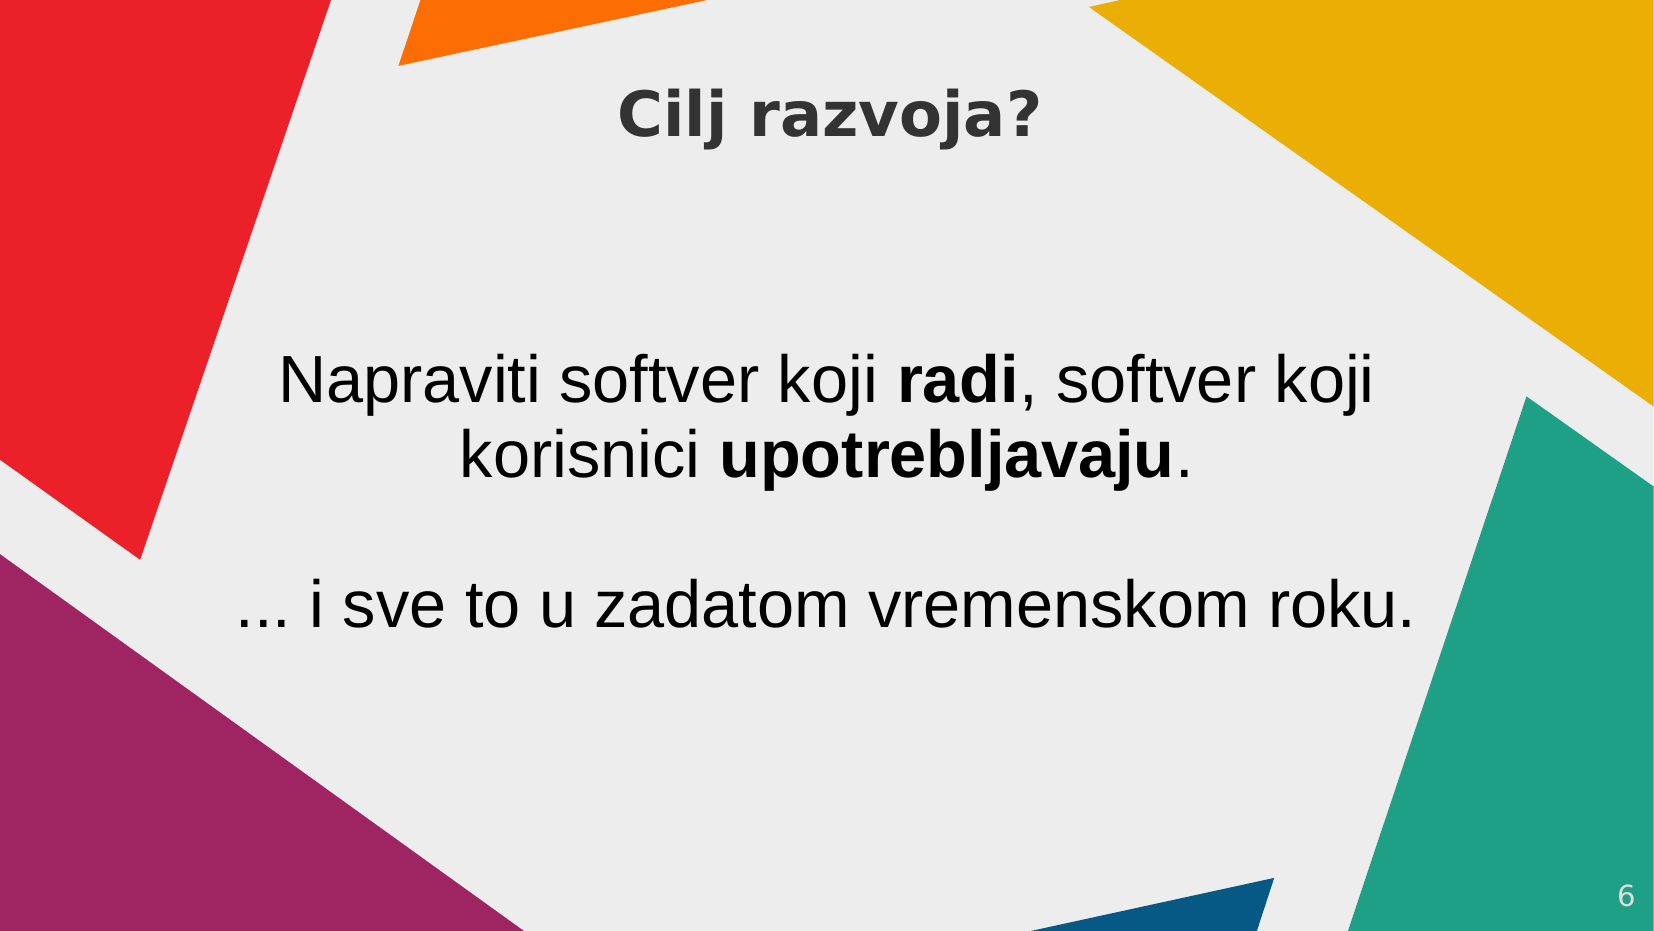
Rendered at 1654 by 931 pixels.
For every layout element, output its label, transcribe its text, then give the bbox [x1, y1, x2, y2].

subtitle Napraviti softver koji radi, softver koji korisnici upotrebljavaju. ... i sve to u zadatom vremenskom roku. [212, 192, 1441, 792]
title Cilj razvoja? [289, 36, 1372, 192]
